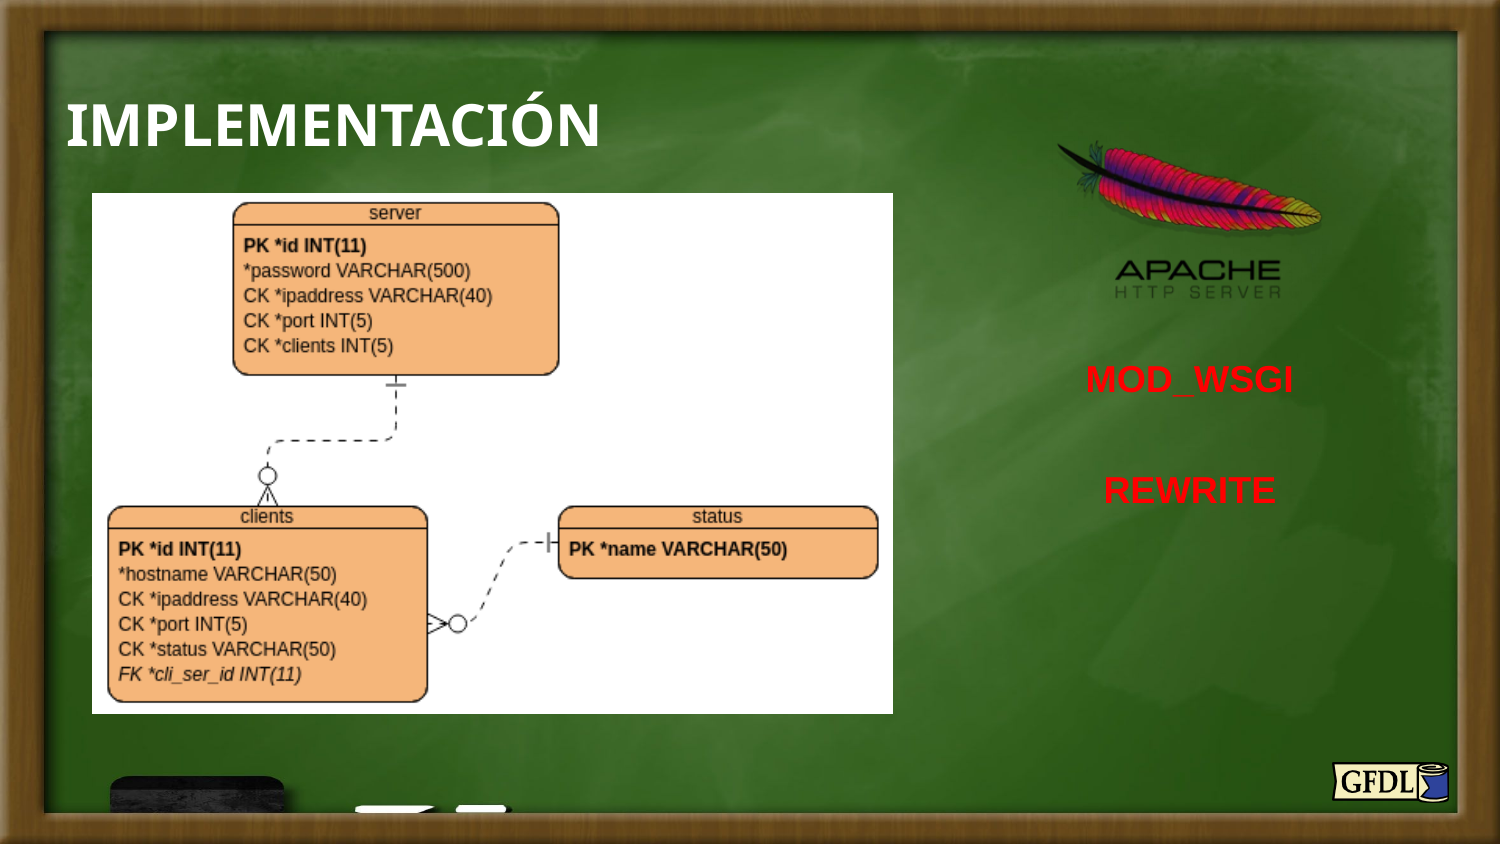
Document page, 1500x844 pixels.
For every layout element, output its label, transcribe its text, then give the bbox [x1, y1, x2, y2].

text_box MOD_WSGI [1059, 340, 1321, 416]
text_box REWRITE [1059, 451, 1321, 527]
title IMPLEMENTACIÓN [51, 72, 1449, 167]
picture [0, 0, 1500, 844]
